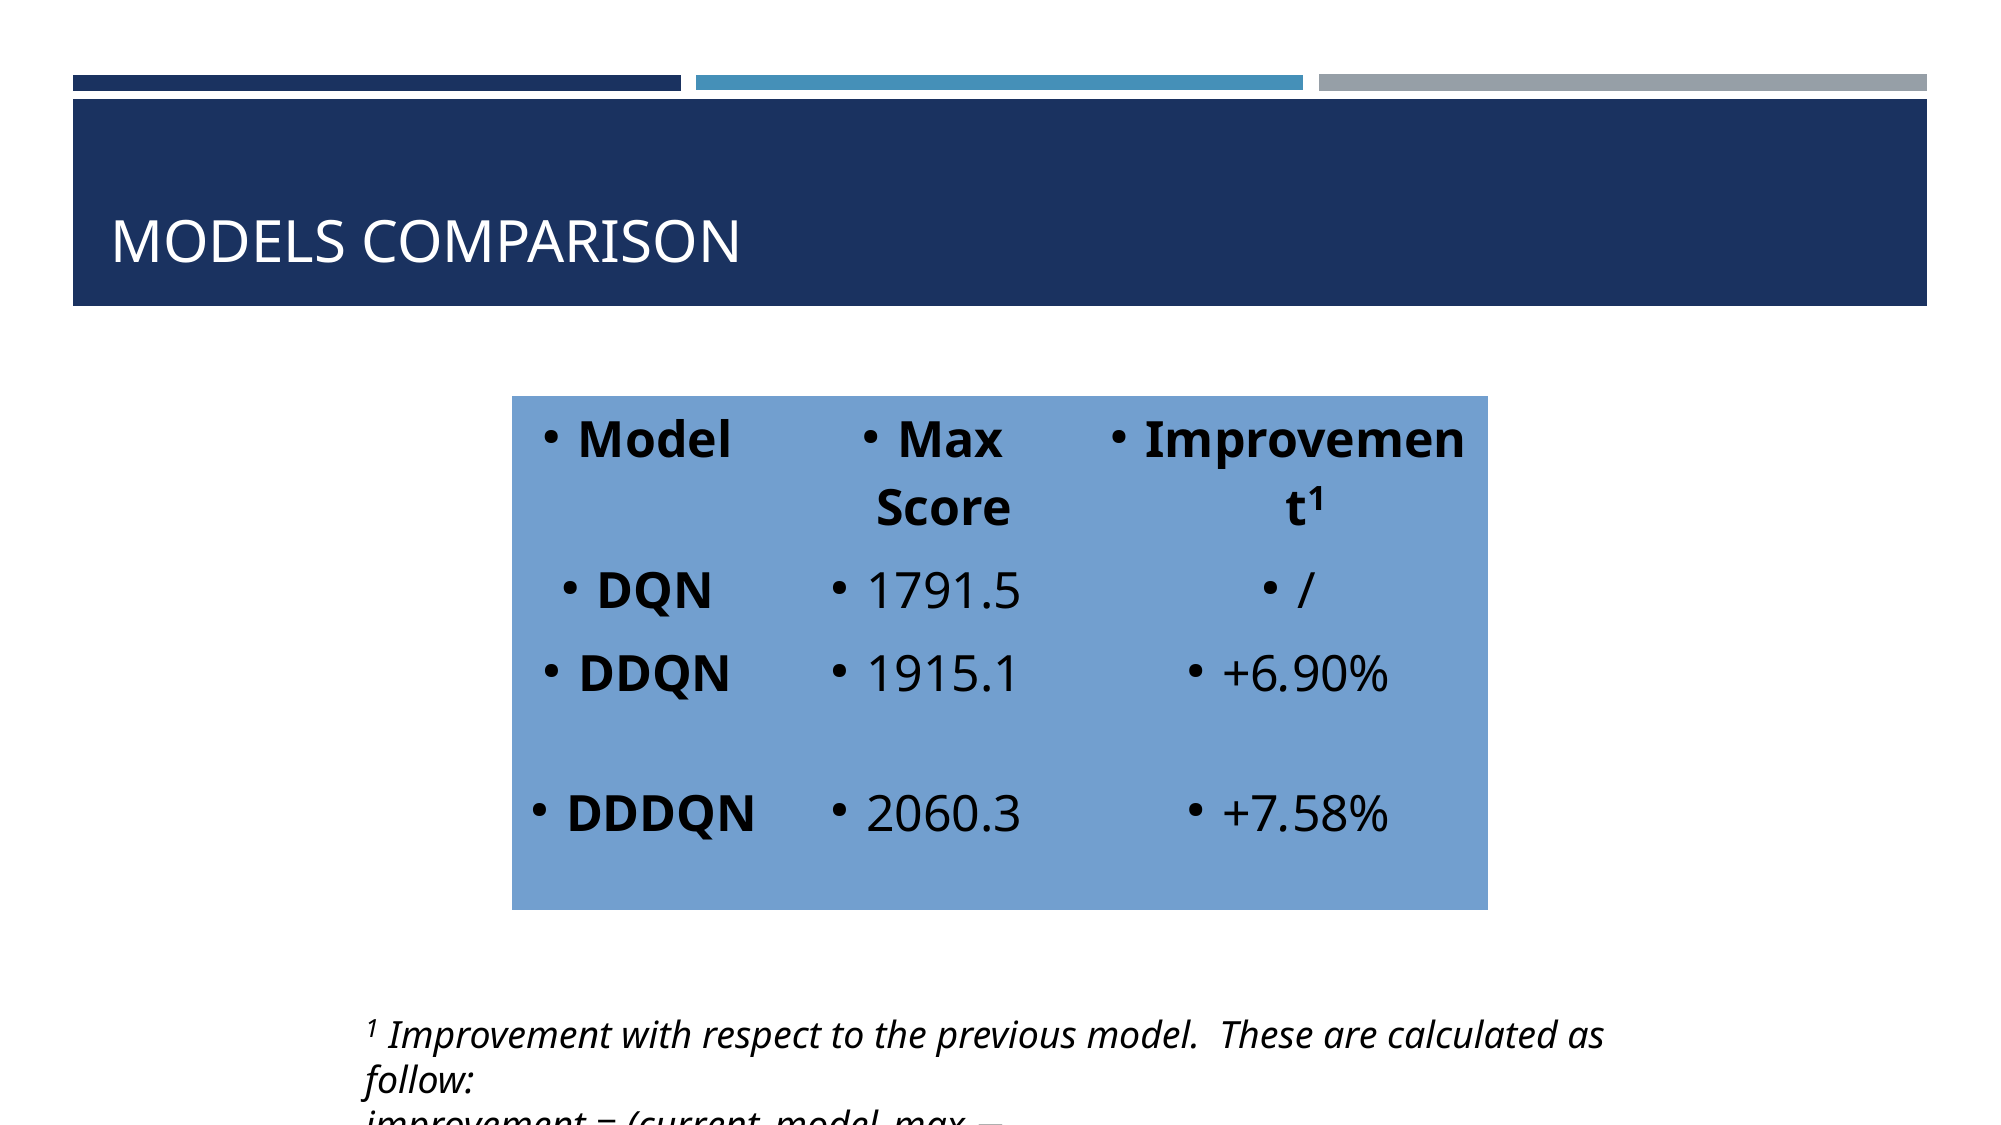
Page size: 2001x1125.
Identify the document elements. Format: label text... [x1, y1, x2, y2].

text_box 1 Improvement with respect to the previous model. These are calculated as follow: improvement = (current_model_max − previous_model_max)/previous_model_max ∗ 100 [350, 1003, 1693, 1110]
title MODELS COMPARISON [95, 119, 1905, 282]
table_cell 1791.5 [776, 548, 1089, 631]
table_cell 1915.1 [776, 631, 1089, 770]
table_header Model [512, 396, 776, 548]
table_header Improvement1 [1089, 396, 1488, 548]
table_cell DDQN [512, 631, 776, 770]
table_cell +6.90% [1089, 631, 1488, 770]
table_cell DDDQN [512, 770, 776, 910]
table_cell 2060.3 [776, 770, 1089, 910]
table_cell DQN [512, 548, 776, 631]
table_cell +7.58% [1089, 770, 1488, 910]
table_cell / [1089, 548, 1488, 631]
table_header Max Score [776, 396, 1089, 548]
